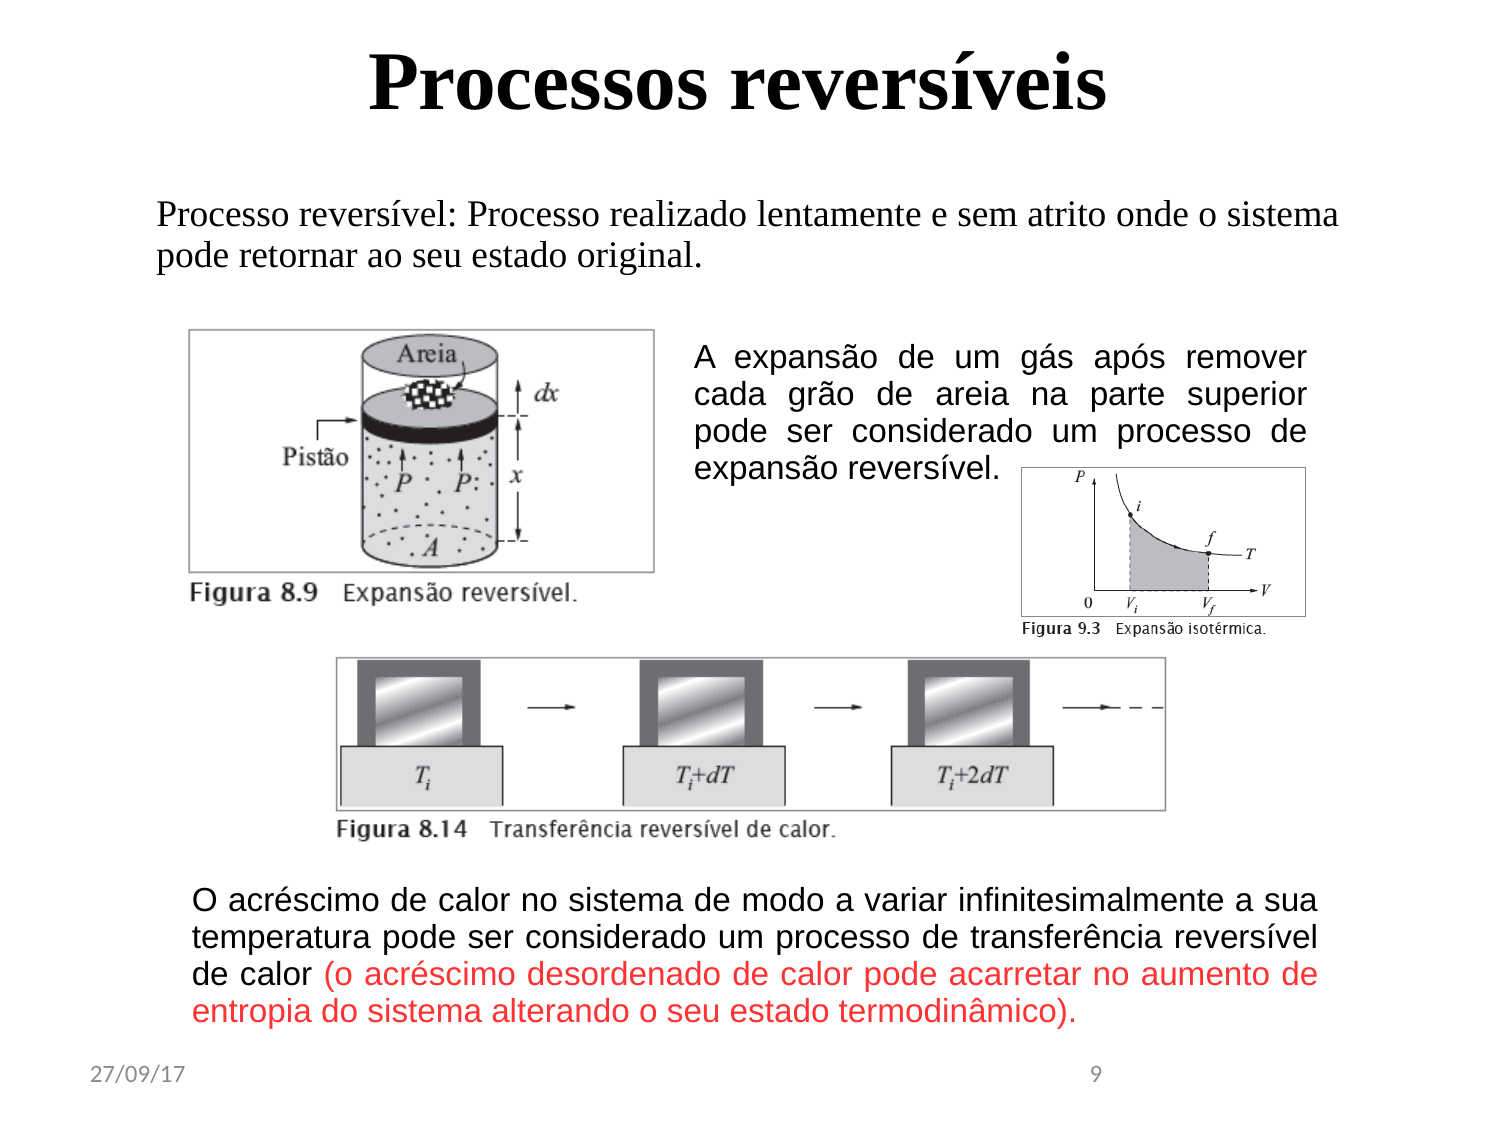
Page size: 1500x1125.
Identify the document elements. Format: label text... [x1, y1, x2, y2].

picture [312, 459, 1312, 853]
text_box <número> [1074, 1042, 1425, 1103]
picture [173, 320, 666, 615]
text_box 27/09/17 [74, 1042, 425, 1103]
text_box O acréscimo de calor no sistema de modo a variar infinitesimalmente a sua temperatura pode ser considerado um processo de transferência reversível de calor (o acréscimo desordenado de calor pode acarretar no aumento de entropia do sistema alterando o seu estado termodinâmico). [177, 874, 1335, 1037]
text_box Processo reversível: Processo realizado lentamente e sem atrito onde o sistema pode retornar ao seu estado original. [106, 185, 1382, 284]
text_box A expansão de um gás após remover cada grão de areia na parte superior pode ser considerado um processo de expansão reversível. [679, 330, 1323, 502]
text_box Processos reversíveis [353, 19, 1134, 134]
